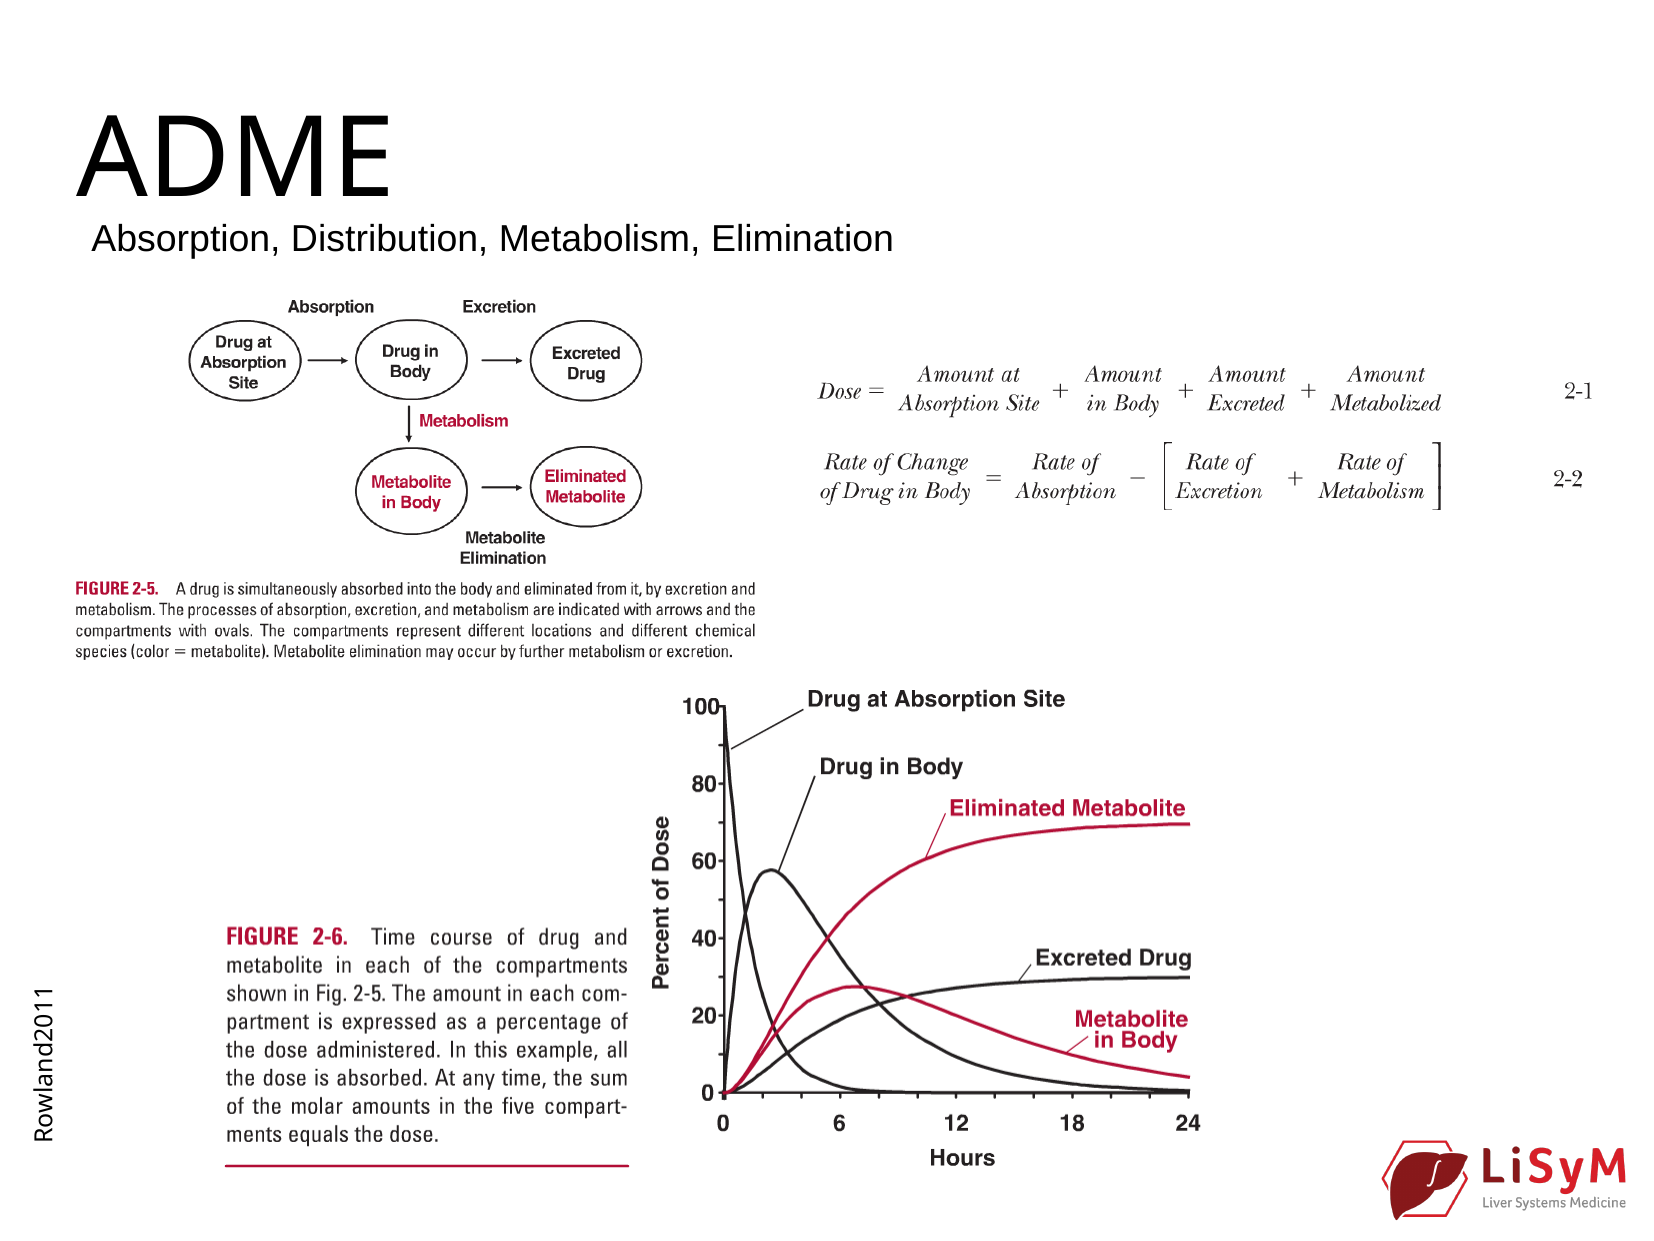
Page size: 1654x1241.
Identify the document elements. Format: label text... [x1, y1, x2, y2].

title ADME [76, 49, 1565, 257]
picture [799, 437, 1593, 511]
picture [224, 689, 1201, 1168]
picture [75, 299, 755, 661]
text_box Absorption, Distribution, Metabolism, Elimination [76, 210, 920, 267]
picture [792, 350, 1606, 425]
text_box Rowland2011 [18, 915, 76, 1159]
picture [1380, 1139, 1627, 1222]
